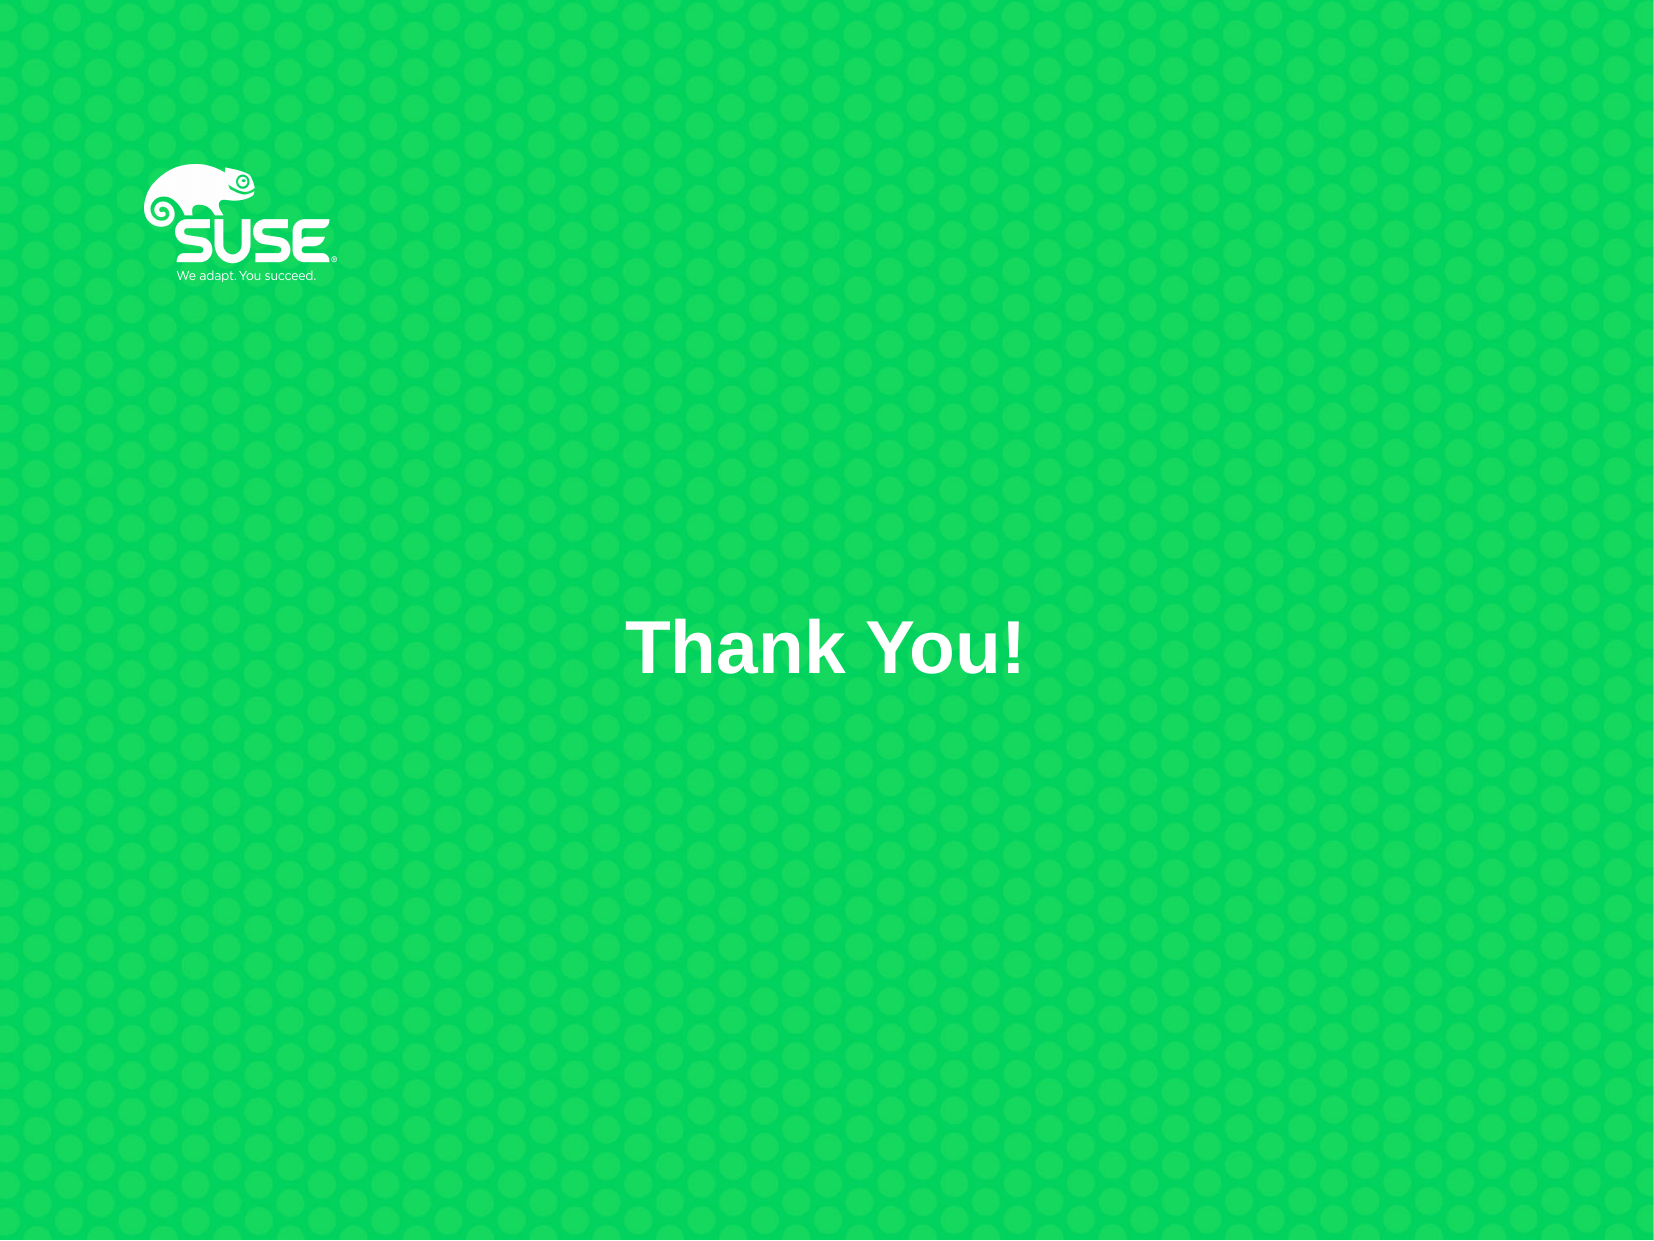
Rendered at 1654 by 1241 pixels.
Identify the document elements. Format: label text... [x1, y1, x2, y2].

picture [0, 0, 1654, 1240]
title Thank You! [121, 296, 1531, 691]
